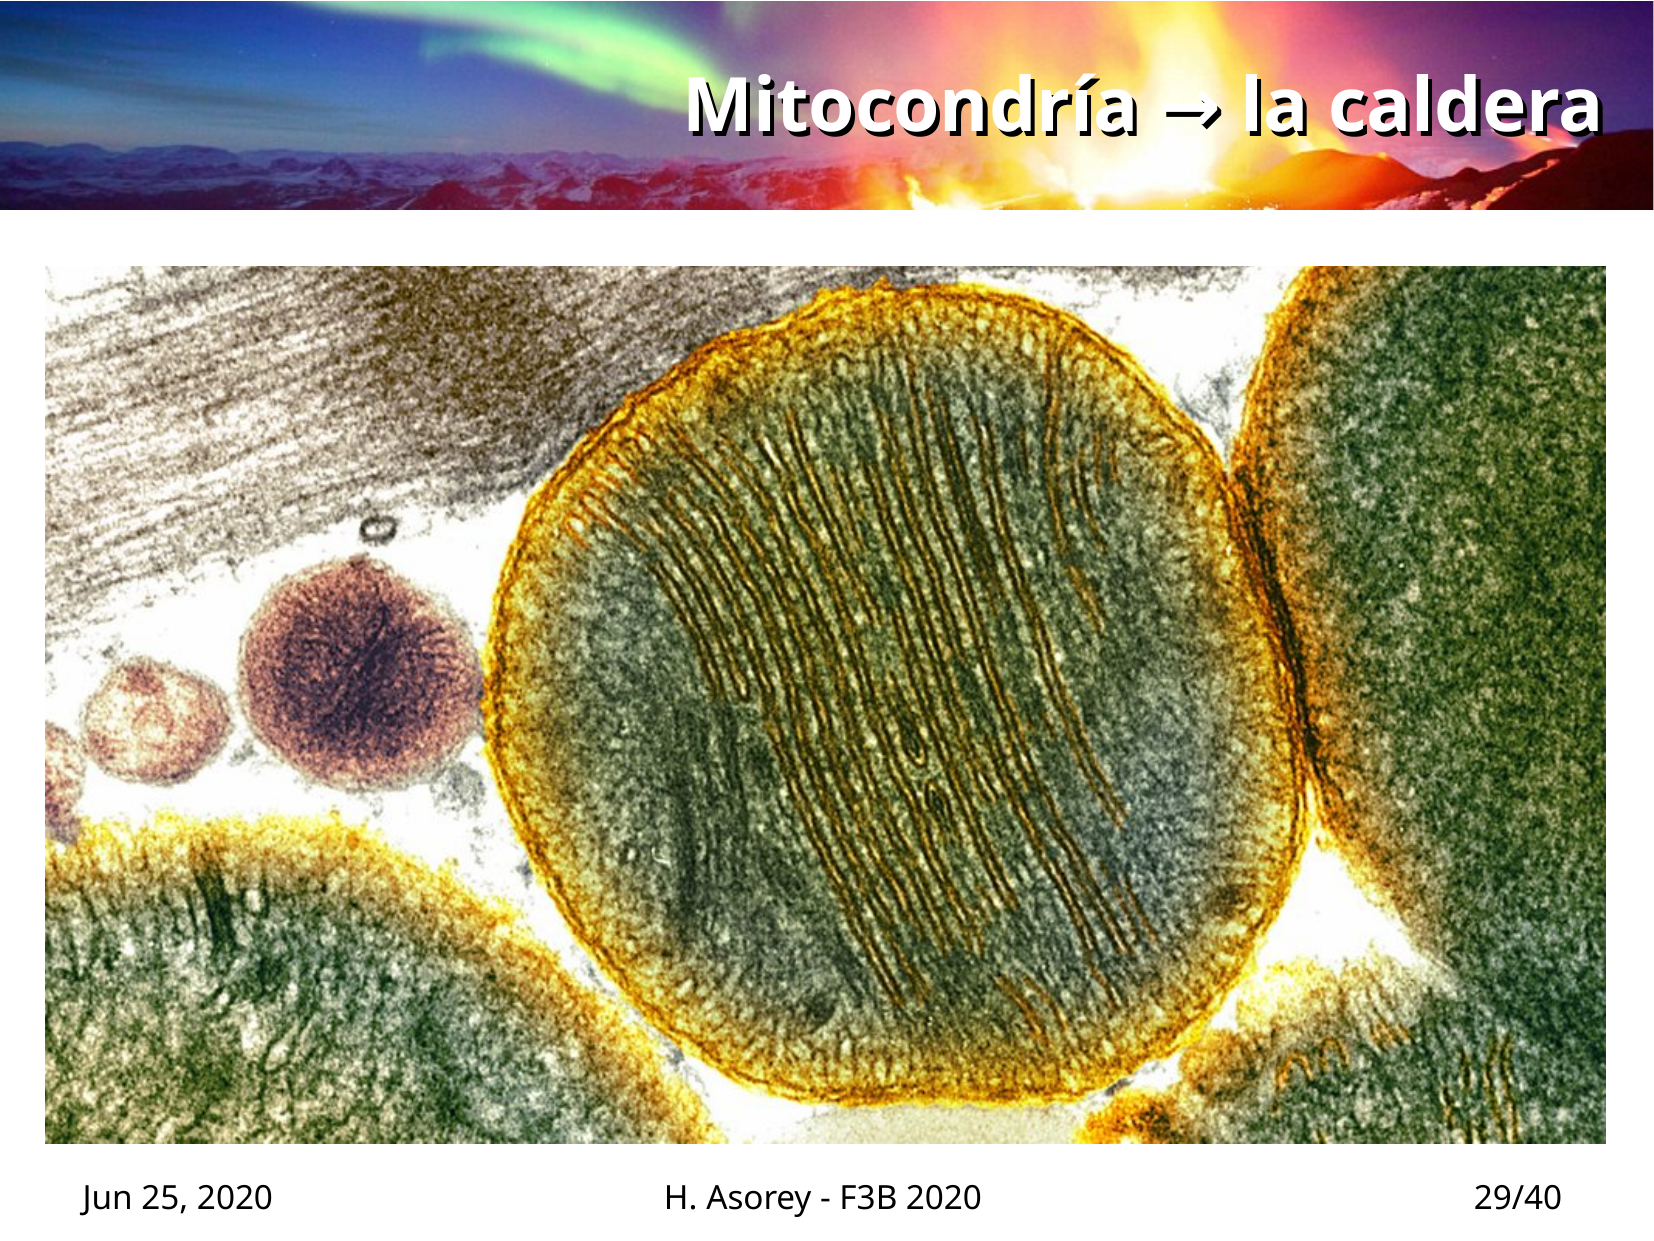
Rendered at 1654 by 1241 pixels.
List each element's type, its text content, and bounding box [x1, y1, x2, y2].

title Mitocondría → la caldera [45, 15, 1606, 191]
picture [0, 1, 1654, 210]
picture [45, 266, 1606, 1144]
